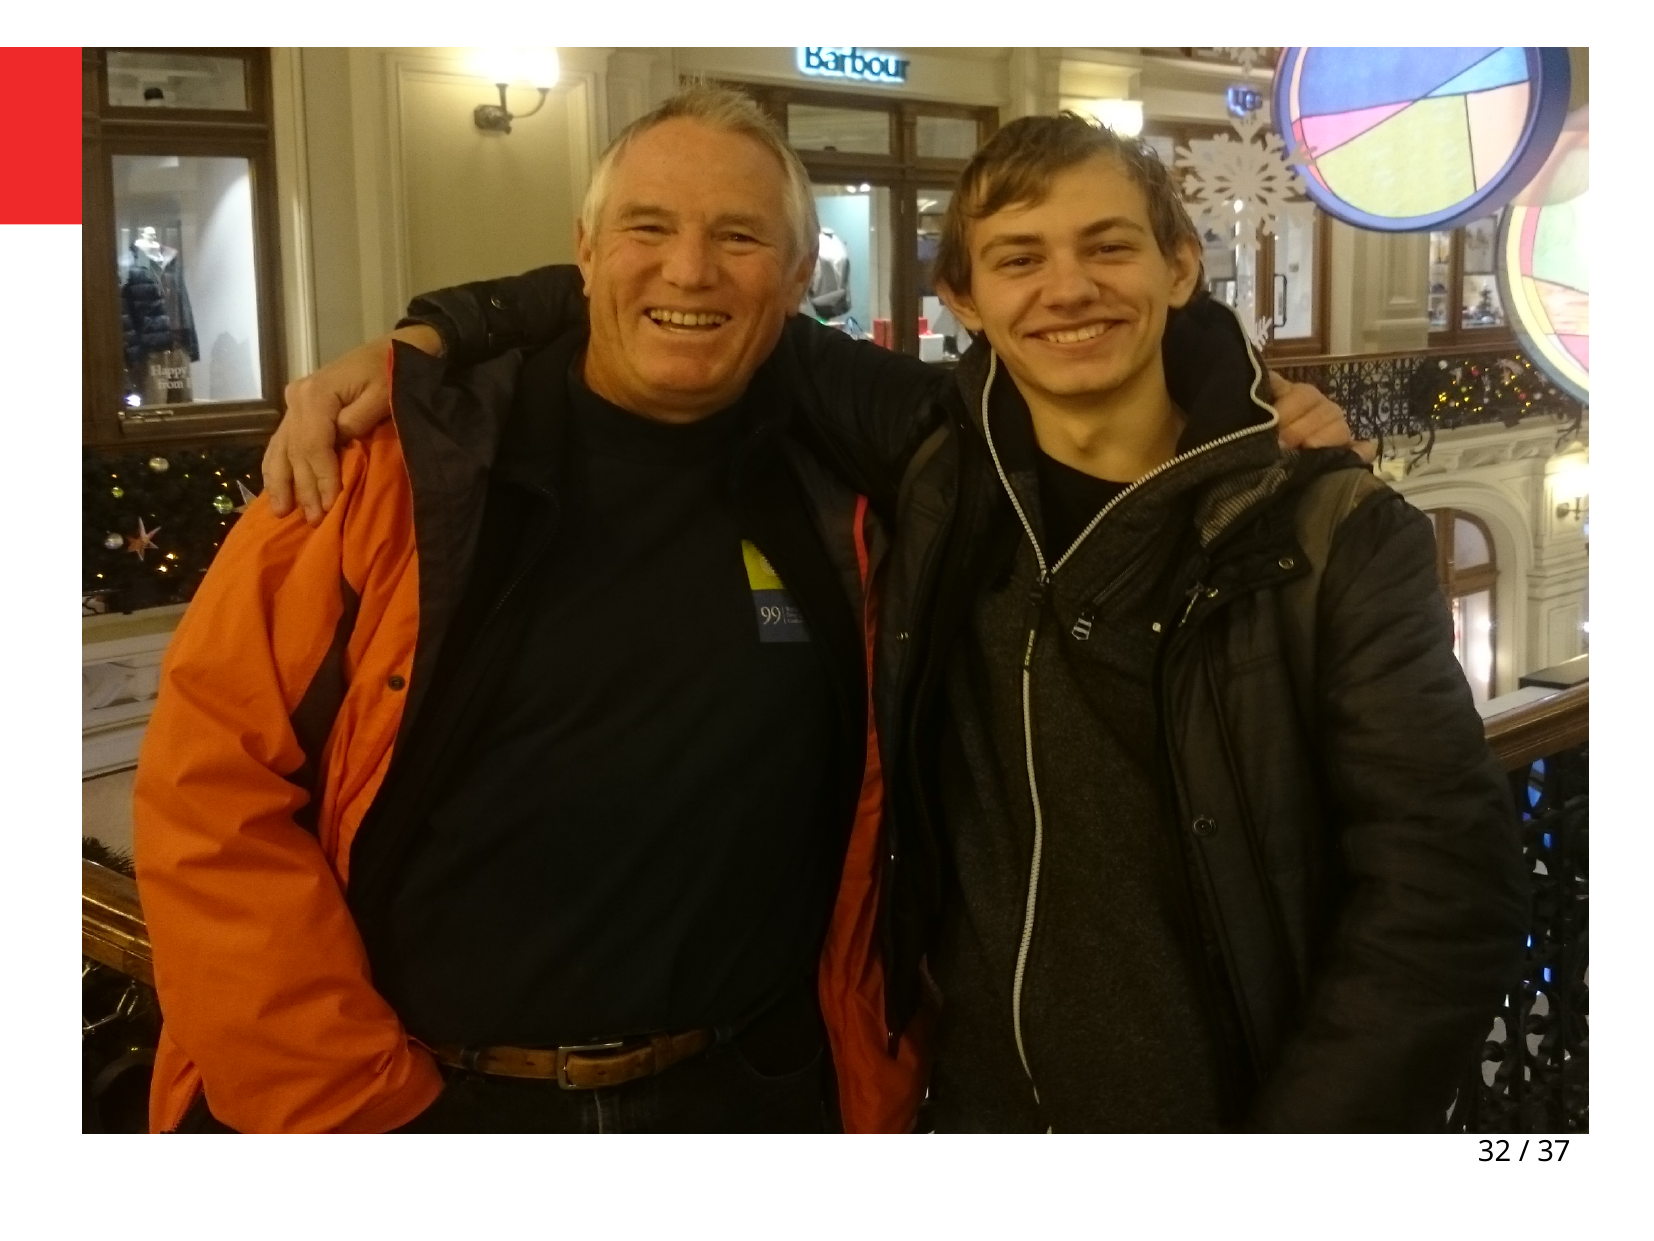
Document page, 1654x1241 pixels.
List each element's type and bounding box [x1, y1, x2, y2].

picture [82, 47, 1589, 1134]
